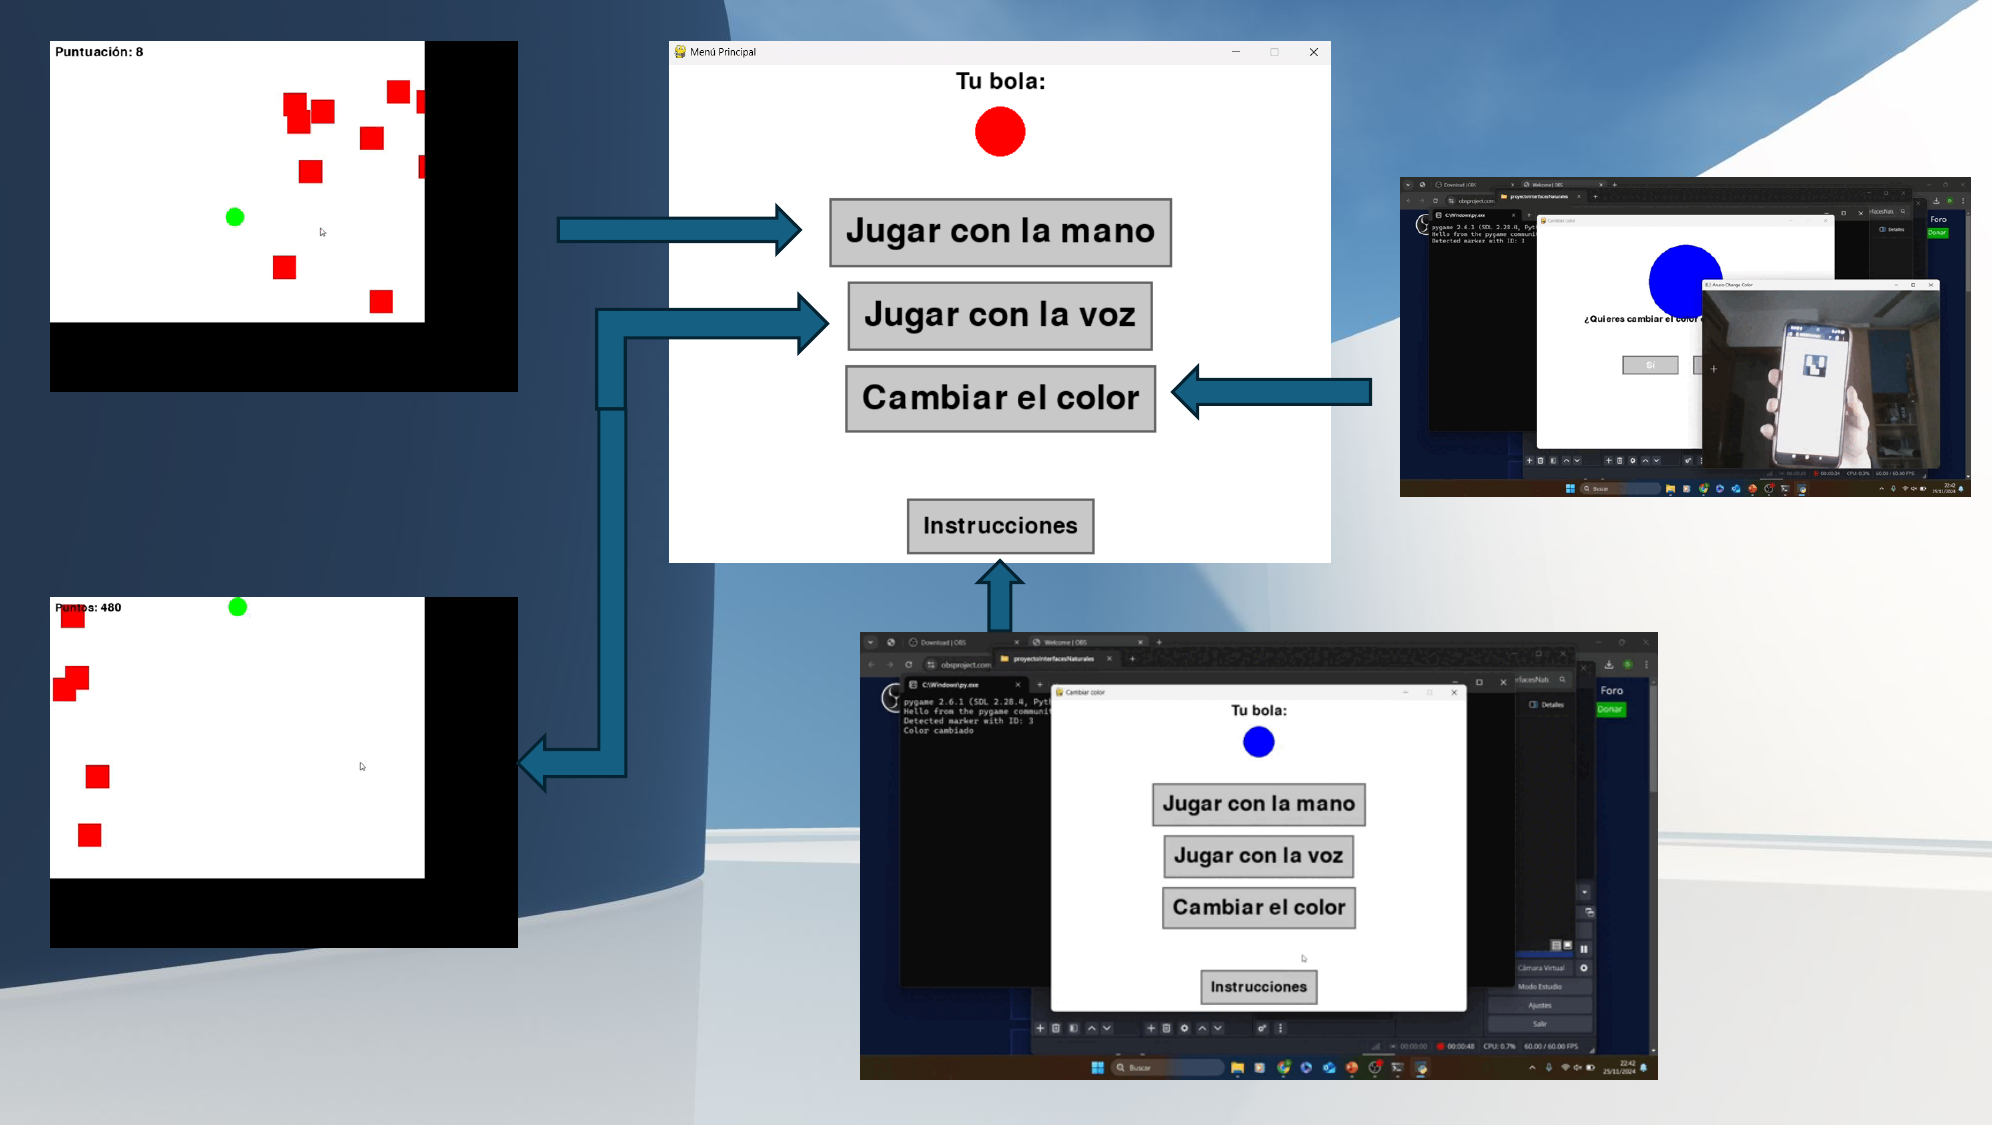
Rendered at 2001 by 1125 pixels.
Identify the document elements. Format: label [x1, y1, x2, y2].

text_box [558, 206, 801, 254]
picture [0, 0, 1992, 1125]
text_box [517, 295, 828, 791]
text_box [1172, 366, 1371, 417]
text_box [978, 560, 1022, 631]
